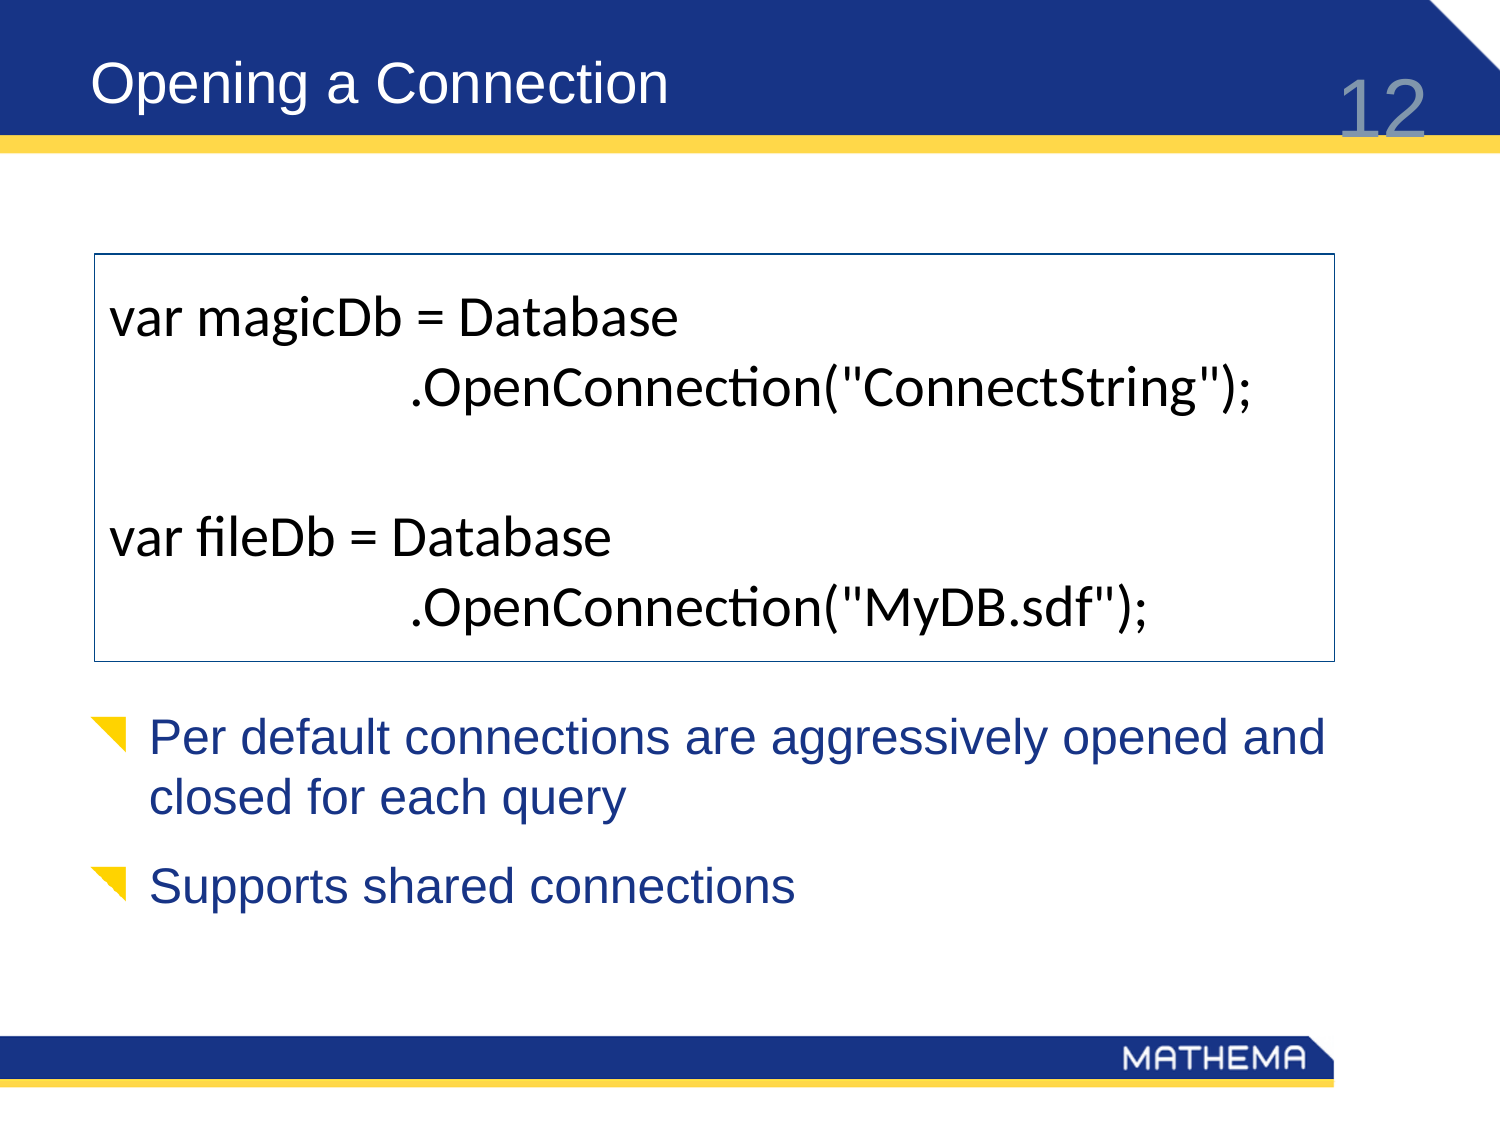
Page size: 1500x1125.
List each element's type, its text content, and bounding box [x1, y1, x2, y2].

picture [0, 0, 1500, 1125]
list Per default connections are aggressively opened and closed for each query Supports shared connections [75, 696, 1426, 1059]
title Opening a Connection [75, 0, 1426, 174]
text_box var magicDb = Database .OpenConnection("ConnectString"); var fileDb = Database .OpenConnection("MyDB.sdf"); [94, 253, 1335, 662]
